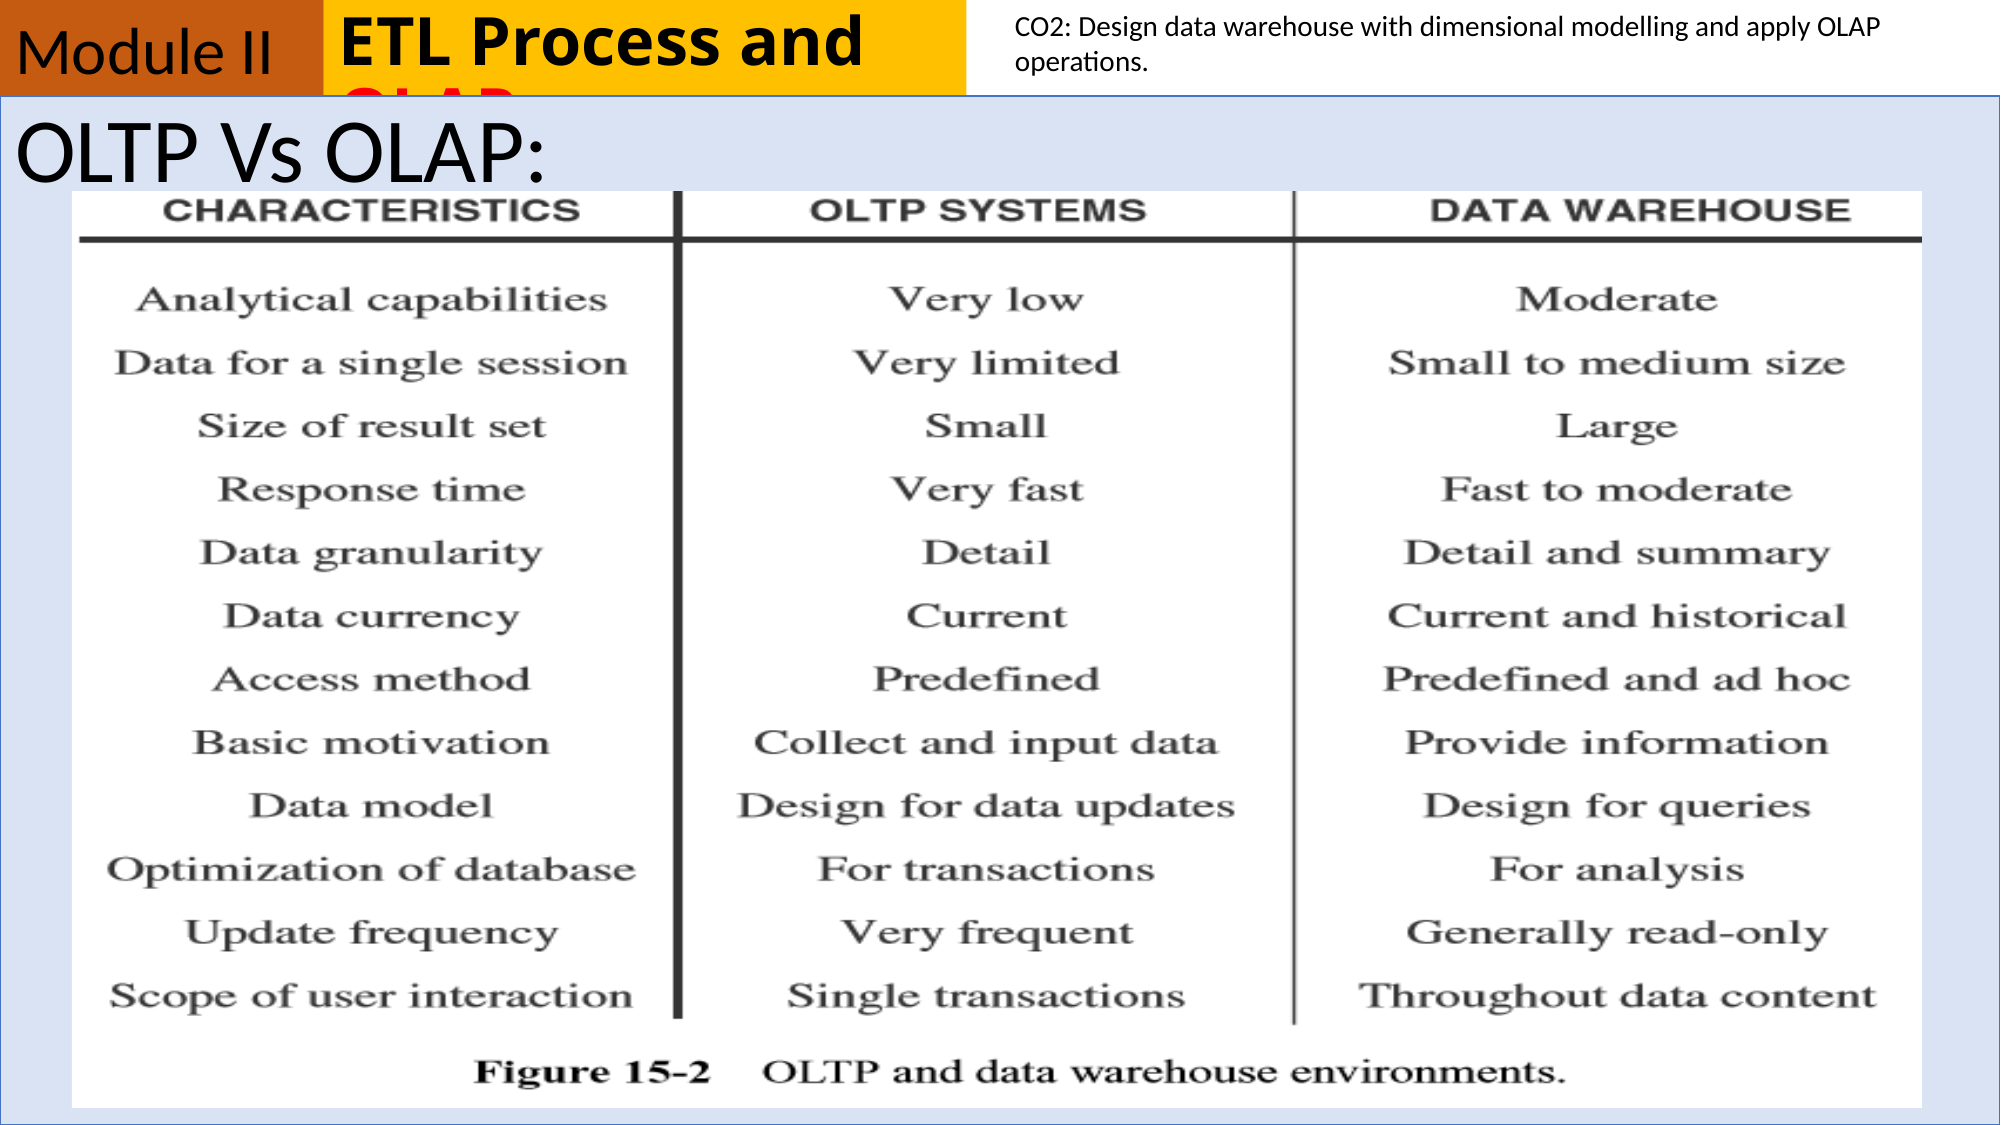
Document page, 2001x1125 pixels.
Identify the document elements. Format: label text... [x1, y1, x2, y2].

title ETL Process and OLAP: [324, 0, 967, 95]
text_box Module II [0, 0, 324, 96]
text_box CO2: Design data warehouse with dimensional modelling and apply OLAP operations. [999, 0, 2000, 122]
subtitle OLTP Vs OLAP: [0, 95, 2000, 1125]
picture [71, 191, 1922, 1108]
